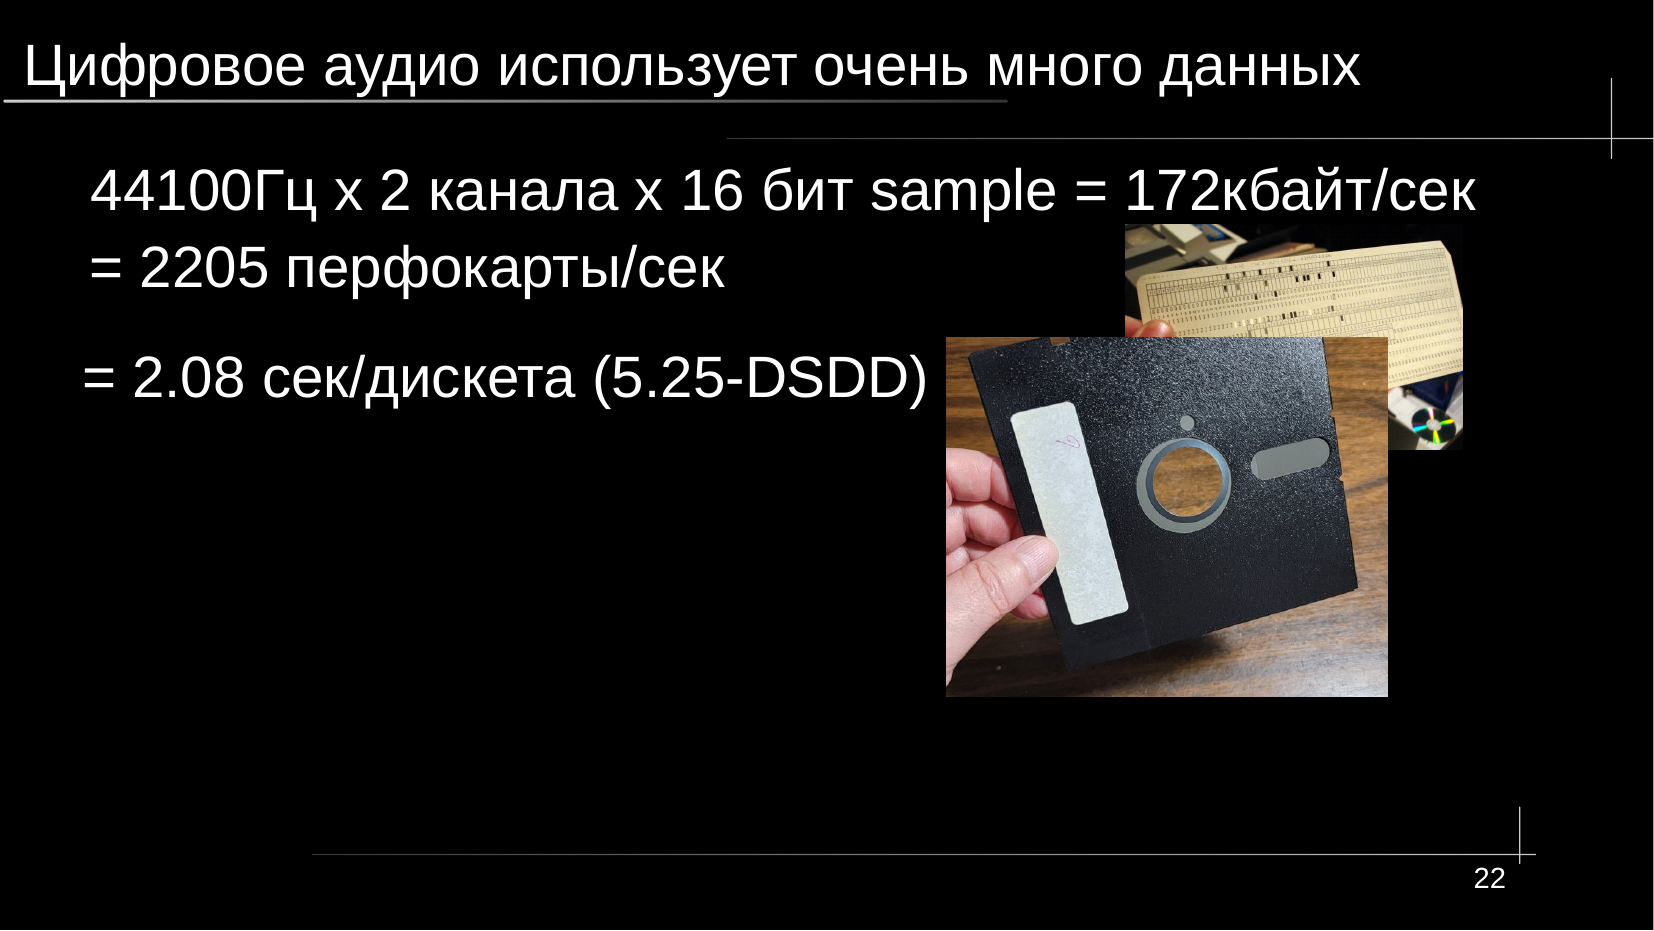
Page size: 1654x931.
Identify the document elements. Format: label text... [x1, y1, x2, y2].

title Цифровое аудио использует очень много данных [23, 11, 1589, 119]
text_box = 2205 перфокарты/cек [75, 226, 751, 337]
text_box = 2.08 сек/дискета (5.25-DSDD) [67, 337, 947, 411]
picture [946, 224, 1463, 697]
text_box 44100Гц x 2 канала x 16 бит sample = 172кбайт/cек [76, 150, 1483, 224]
